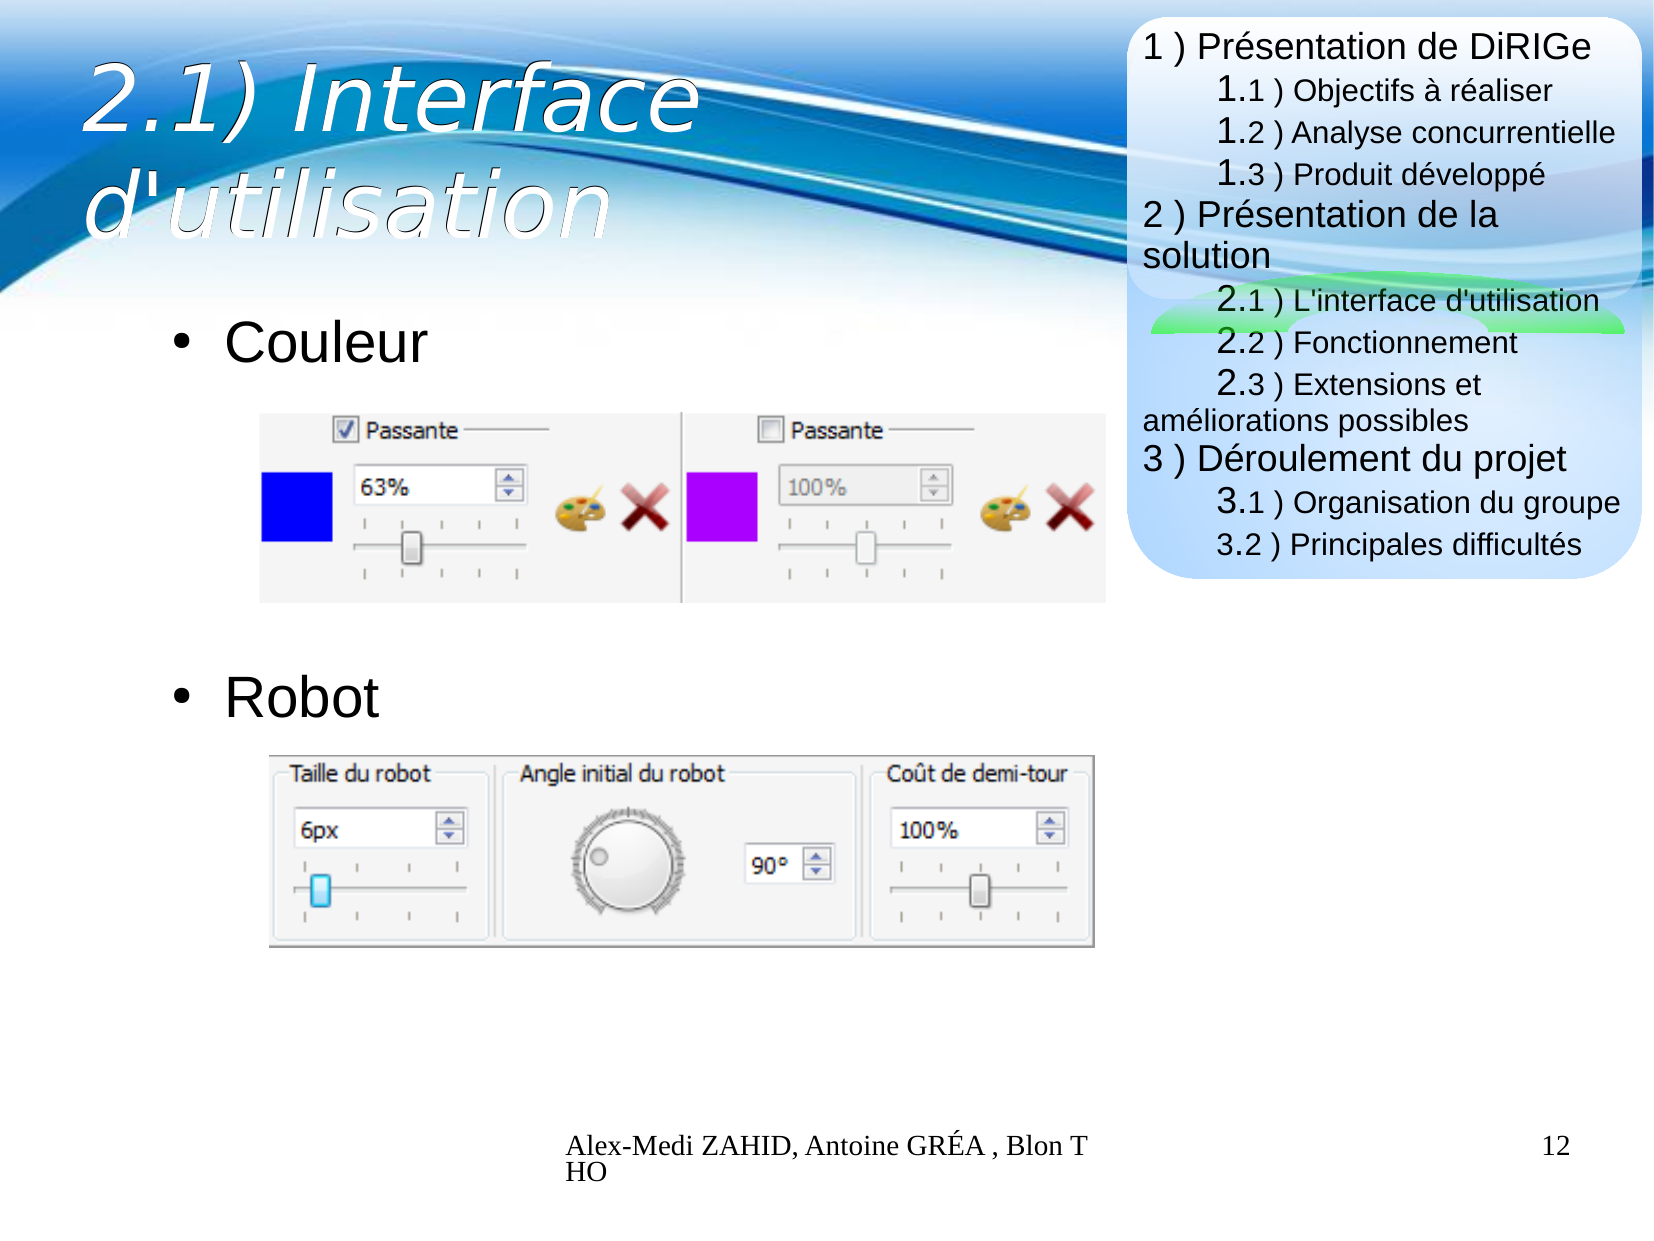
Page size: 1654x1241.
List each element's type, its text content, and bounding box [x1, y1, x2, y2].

title 2.1) Interface d'utilisation [82, 45, 1152, 261]
picture [0, 0, 1654, 1241]
text_box Algorithme [1430, 324, 1547, 441]
text_box [1218, 327, 1234, 333]
list Couleur Robot [82, 310, 1123, 1093]
text_box [1145, 194, 1625, 282]
